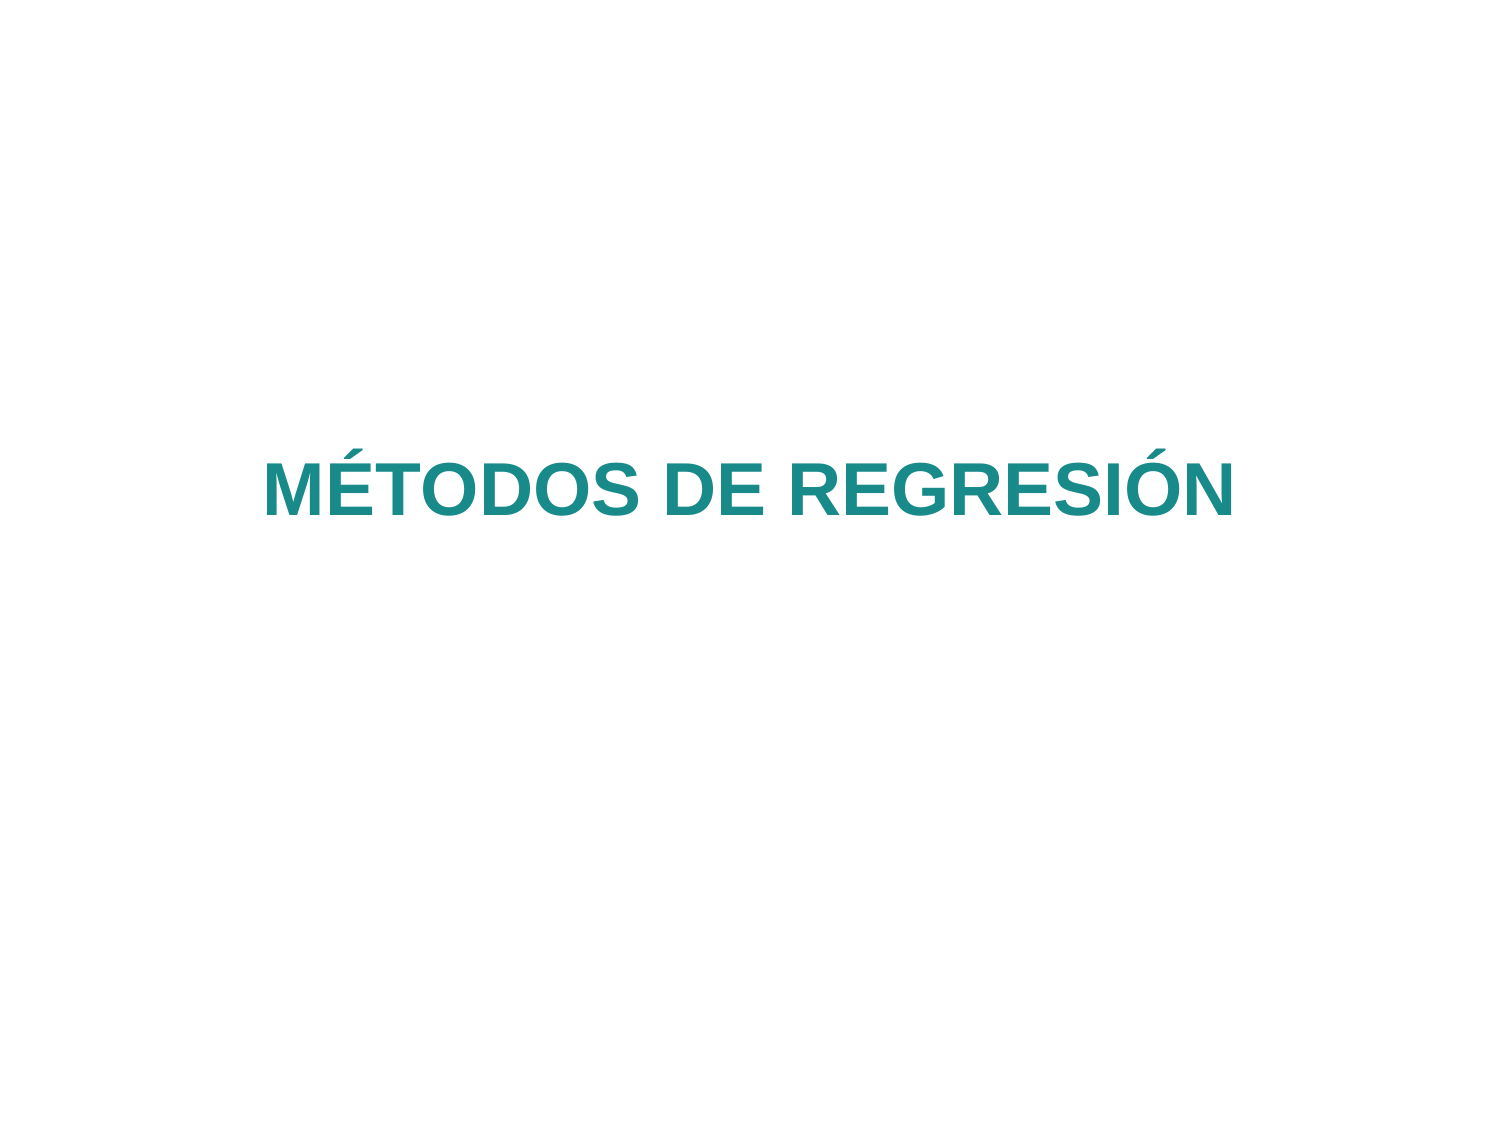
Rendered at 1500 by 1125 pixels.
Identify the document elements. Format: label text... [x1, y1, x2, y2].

title MÉTODOS DE REGRESIÓN [112, 363, 1388, 615]
